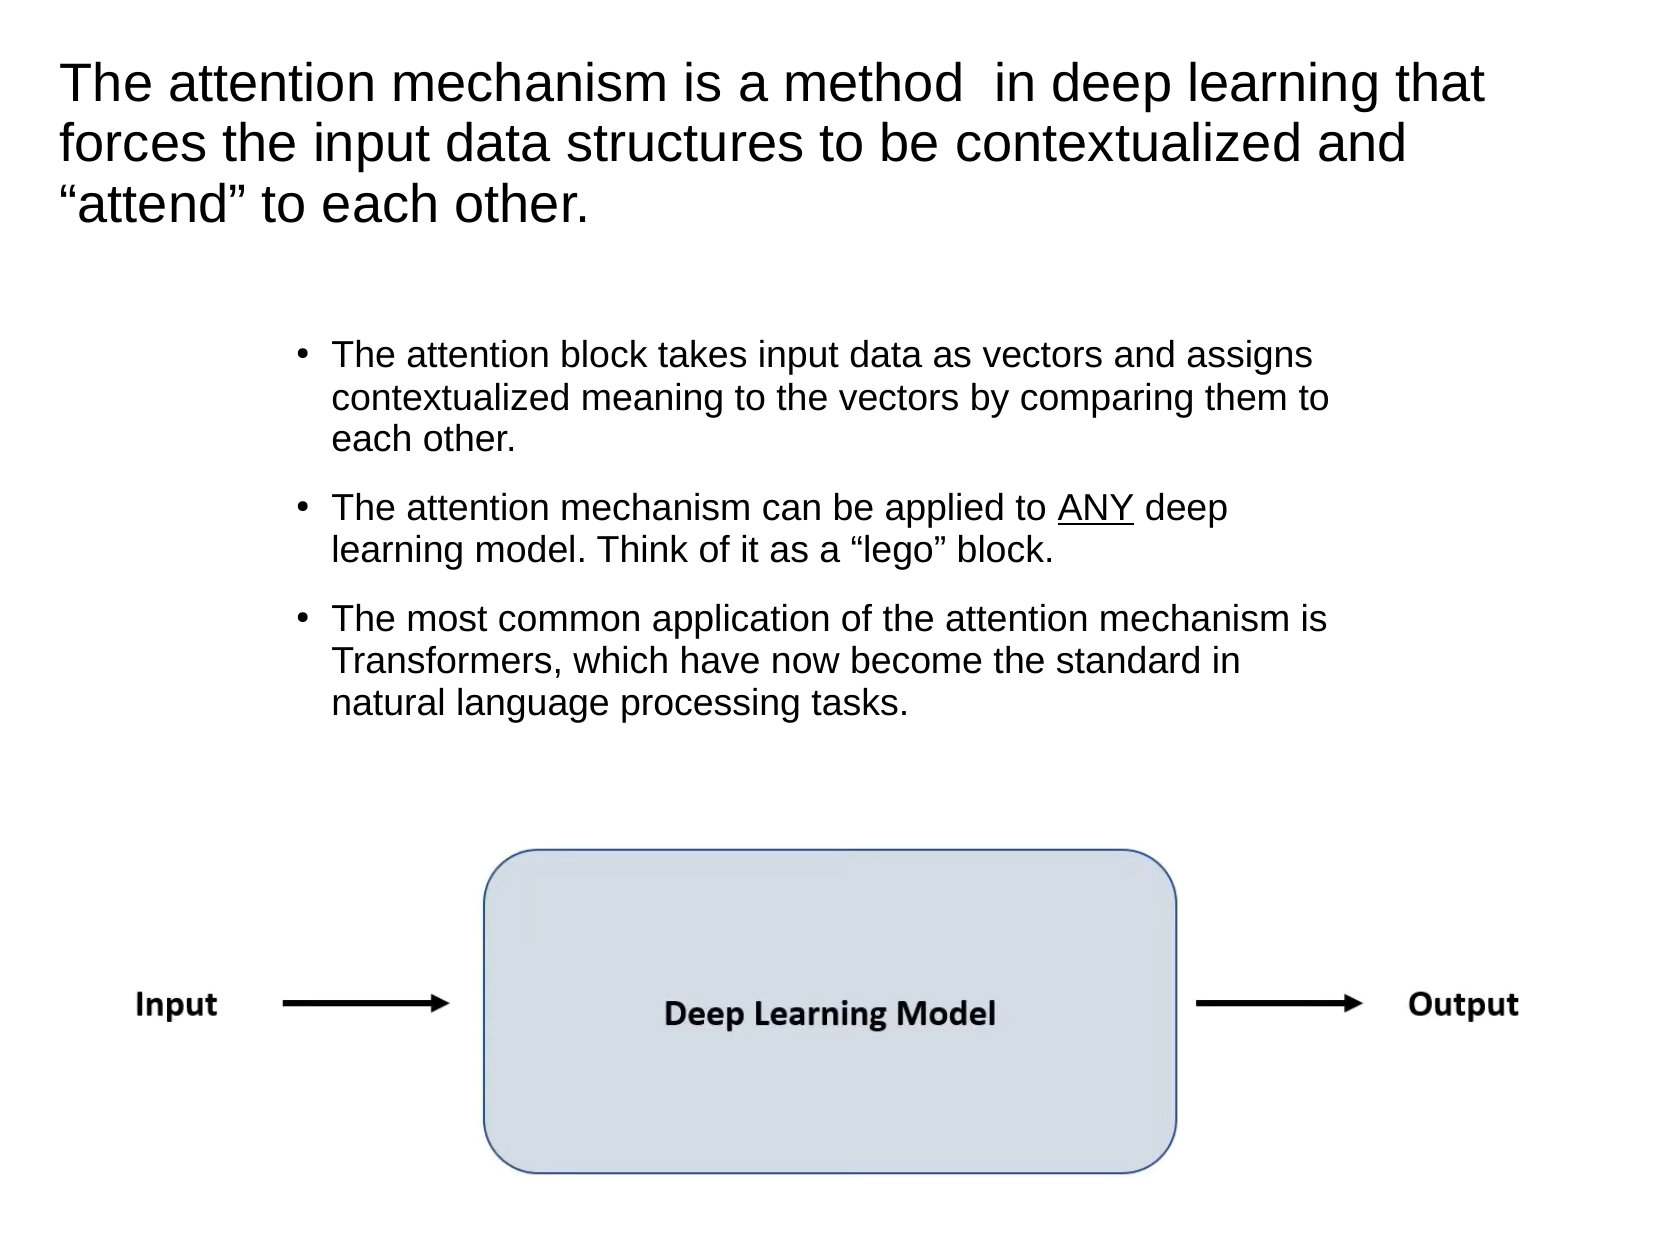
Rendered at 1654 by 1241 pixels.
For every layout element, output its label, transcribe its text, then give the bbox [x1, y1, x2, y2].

text_box The attention mechanism is a method in deep learning that forces the input data structures to be contextualized and “attend” to each other. [45, 45, 1606, 242]
text_box The attention block takes input data as vectors and assigns contextualized meaning to the vectors by comparing them to each other. The attention mechanism can be applied to ANY deep learning model. Think of it as a “lego” block. The most common application of the attention mechanism is Transformers, which have now become the standard in natural language processing tasks. [281, 242, 1377, 732]
picture [68, 735, 1608, 1239]
